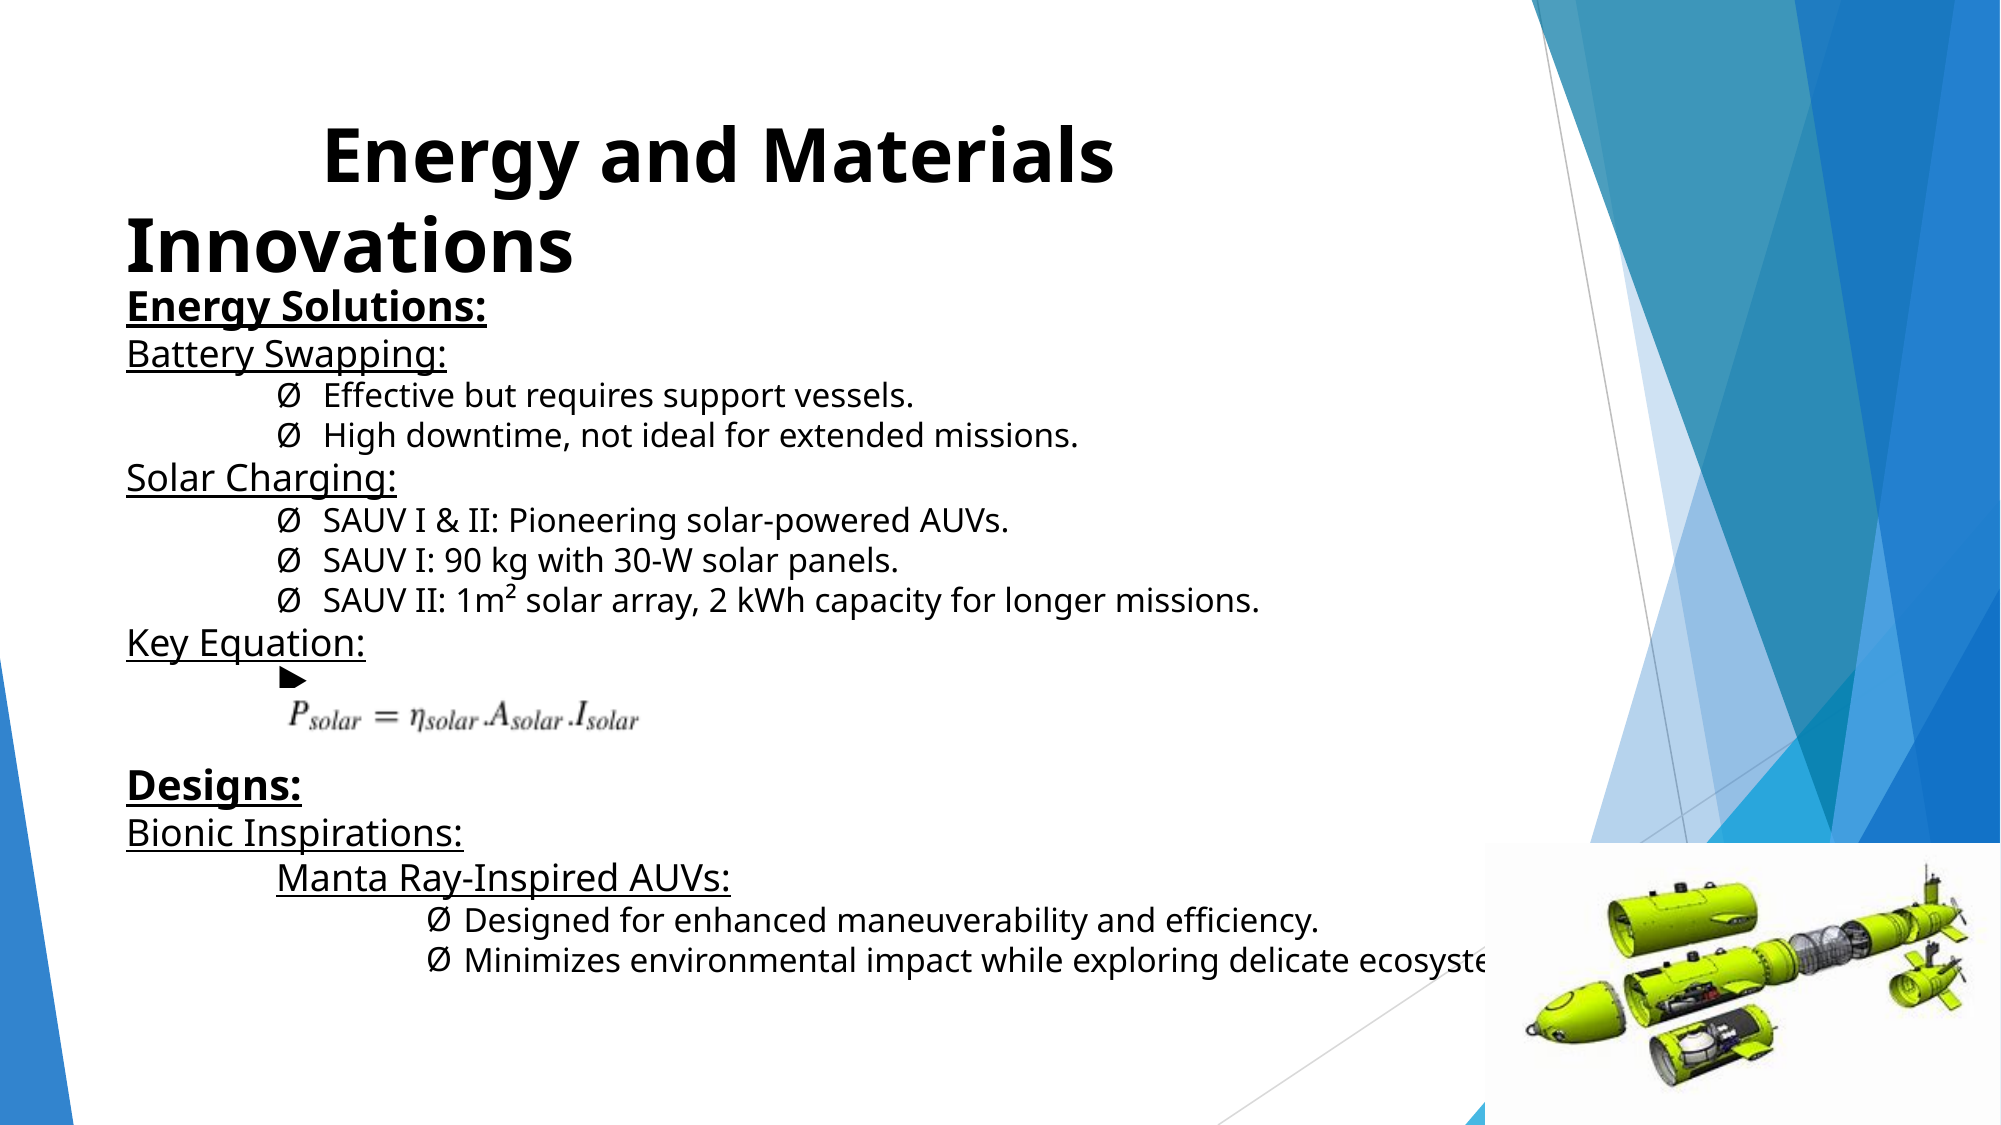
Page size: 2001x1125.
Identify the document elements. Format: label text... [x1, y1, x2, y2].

picture [1485, 843, 2000, 1125]
list Energy Solutions: Battery Swapping: Effective but requires support vessels. High downtime, not ideal for extended missions. Solar Charging: SAUV I & II: Pioneering solar-powered AUVs. SAUV I: 90 kg with 30-W solar panels. SAUV II: 1m² solar array, 2 kWh capacity for longer missions. Key Equation: Designs: Bionic Inspirations: Manta Ray-Inspired AUVs: Designed for enhanced maneuverability and efficiency. Minimizes environmental impact while exploring delicate ecosystems. [111, 268, 1386, 1036]
picture [1366, 268, 1881, 783]
picture [266, 688, 663, 739]
title Energy and Materials Innovations [111, 99, 1522, 268]
